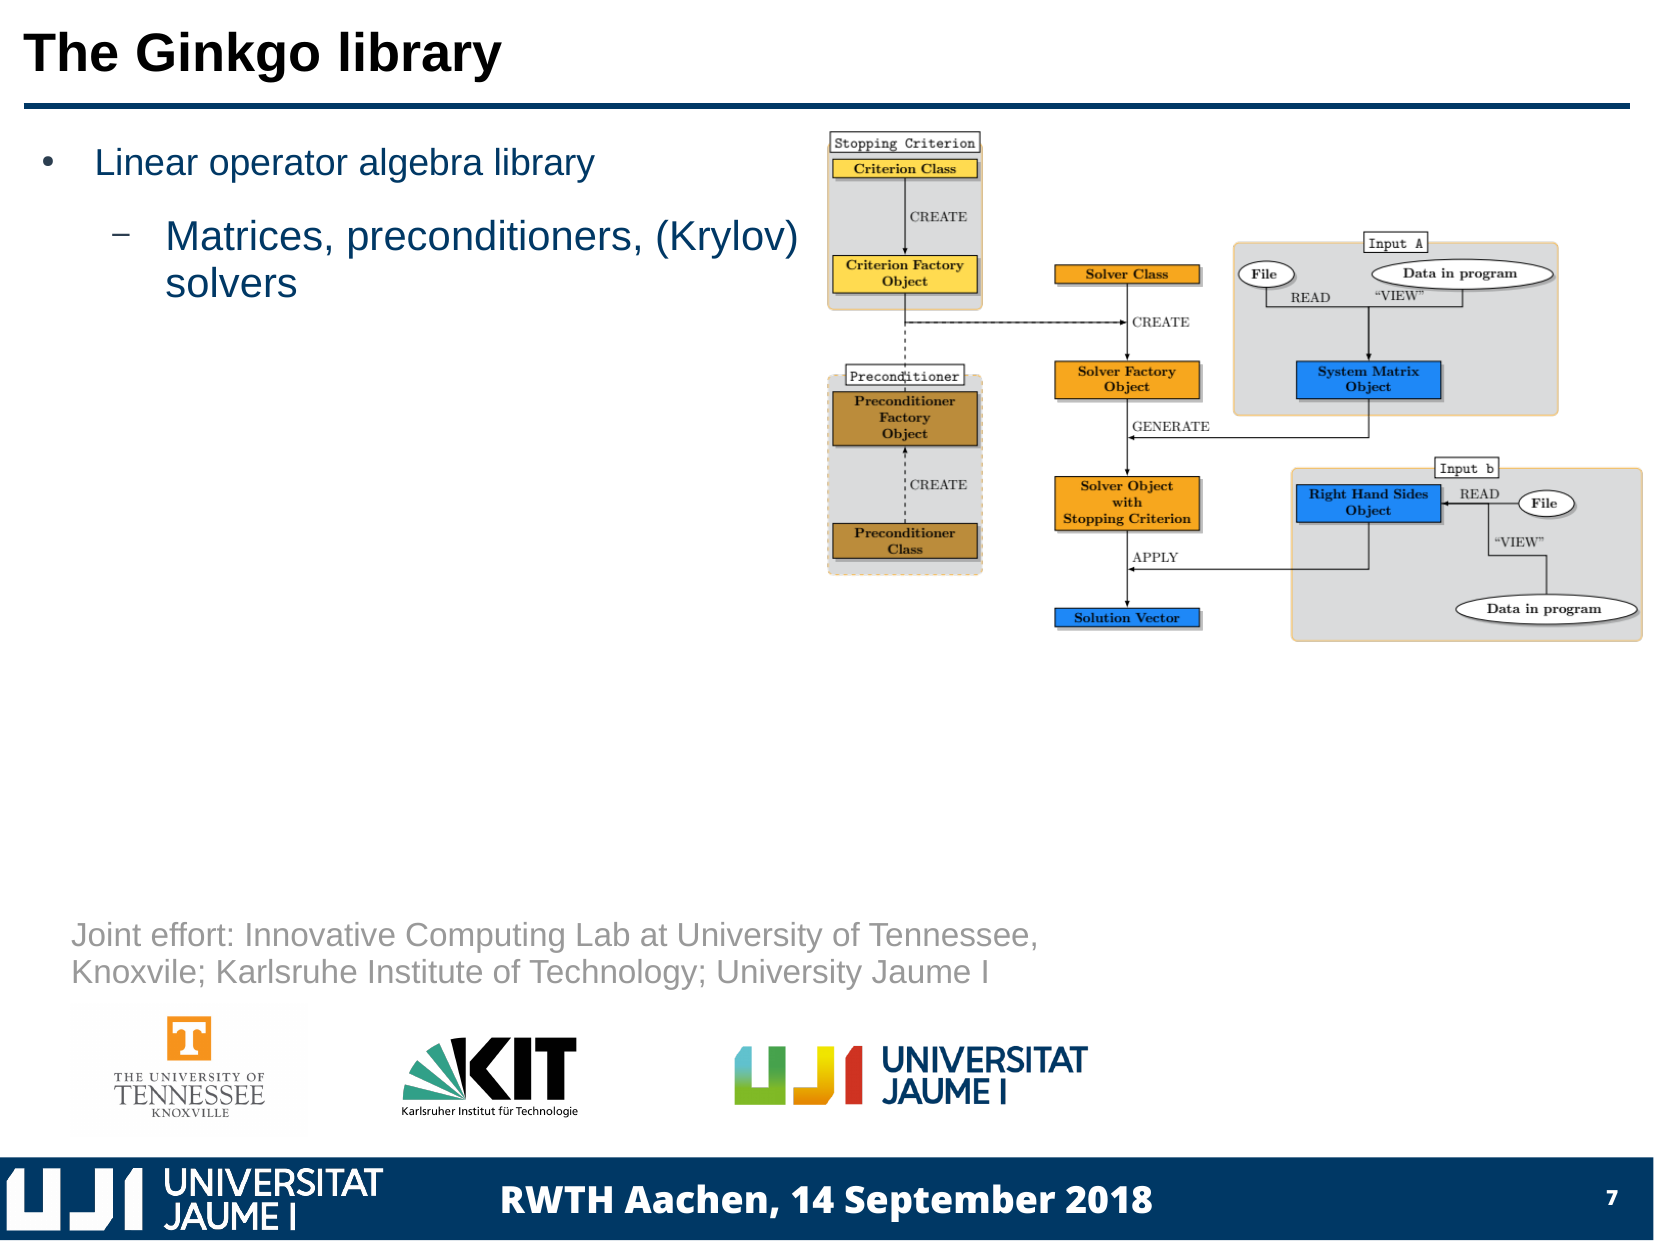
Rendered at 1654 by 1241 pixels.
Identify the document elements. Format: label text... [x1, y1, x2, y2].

picture [70, 1003, 308, 1137]
text_box Joint effort: Innovative Computing Lab at University of Tennessee, Knoxvile; Karlsruhe Institute of Technology; University Jaume I [20, 909, 1099, 1004]
title The Ginkgo library [23, 0, 1630, 107]
list Linear operator algebra library Matrices, preconditioners, (Krylov) solvers [23, 141, 934, 815]
picture [814, 118, 1654, 653]
picture [0, 1158, 390, 1241]
picture [401, 1033, 579, 1123]
picture [732, 1039, 1094, 1109]
